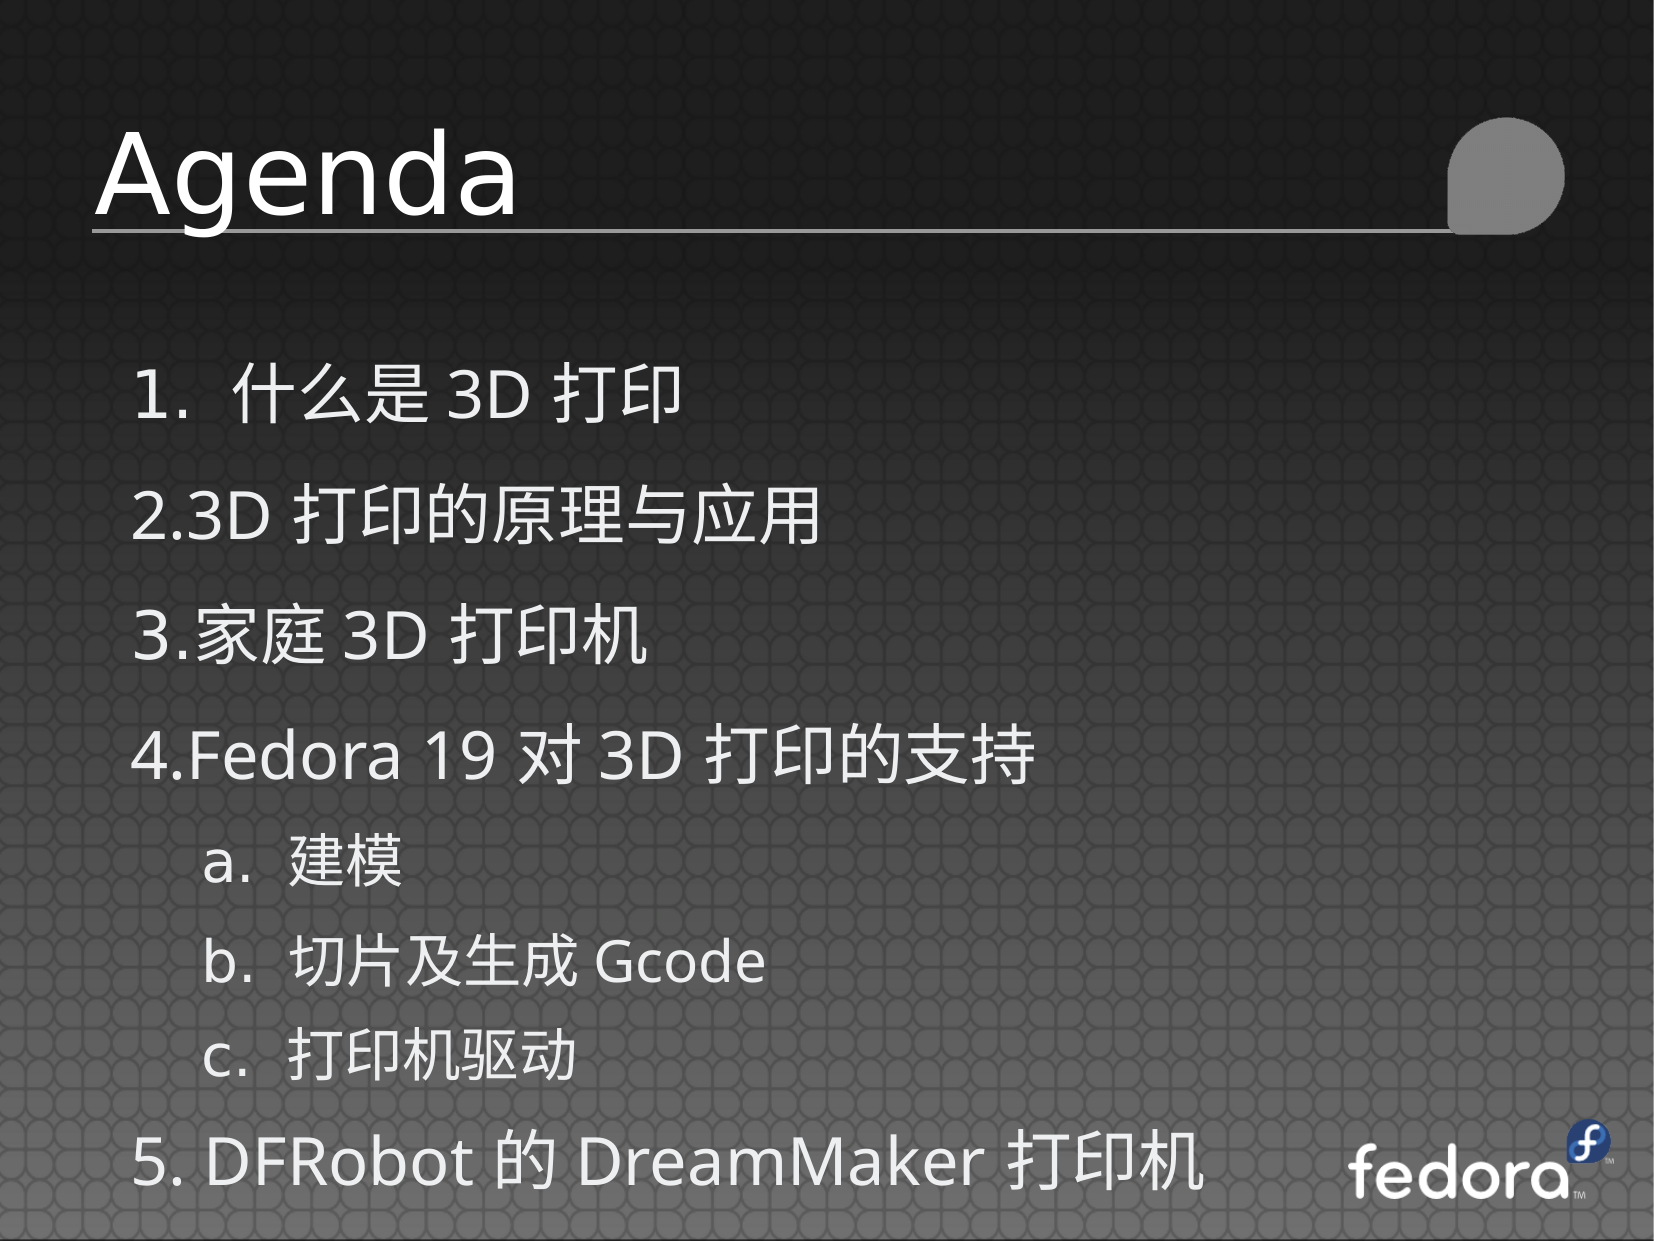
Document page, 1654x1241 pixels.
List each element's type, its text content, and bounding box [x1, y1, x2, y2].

title Agenda [94, 100, 1426, 251]
picture [0, 0, 1654, 1241]
list 什么是3D打印 3D打印的原理与应用 家庭3D打印机 Fedora 19对3D打印的支持 建模 切片及生成Gcode 打印机驱动 DFRobot的DreamMaker打印机 [112, 227, 1501, 1186]
